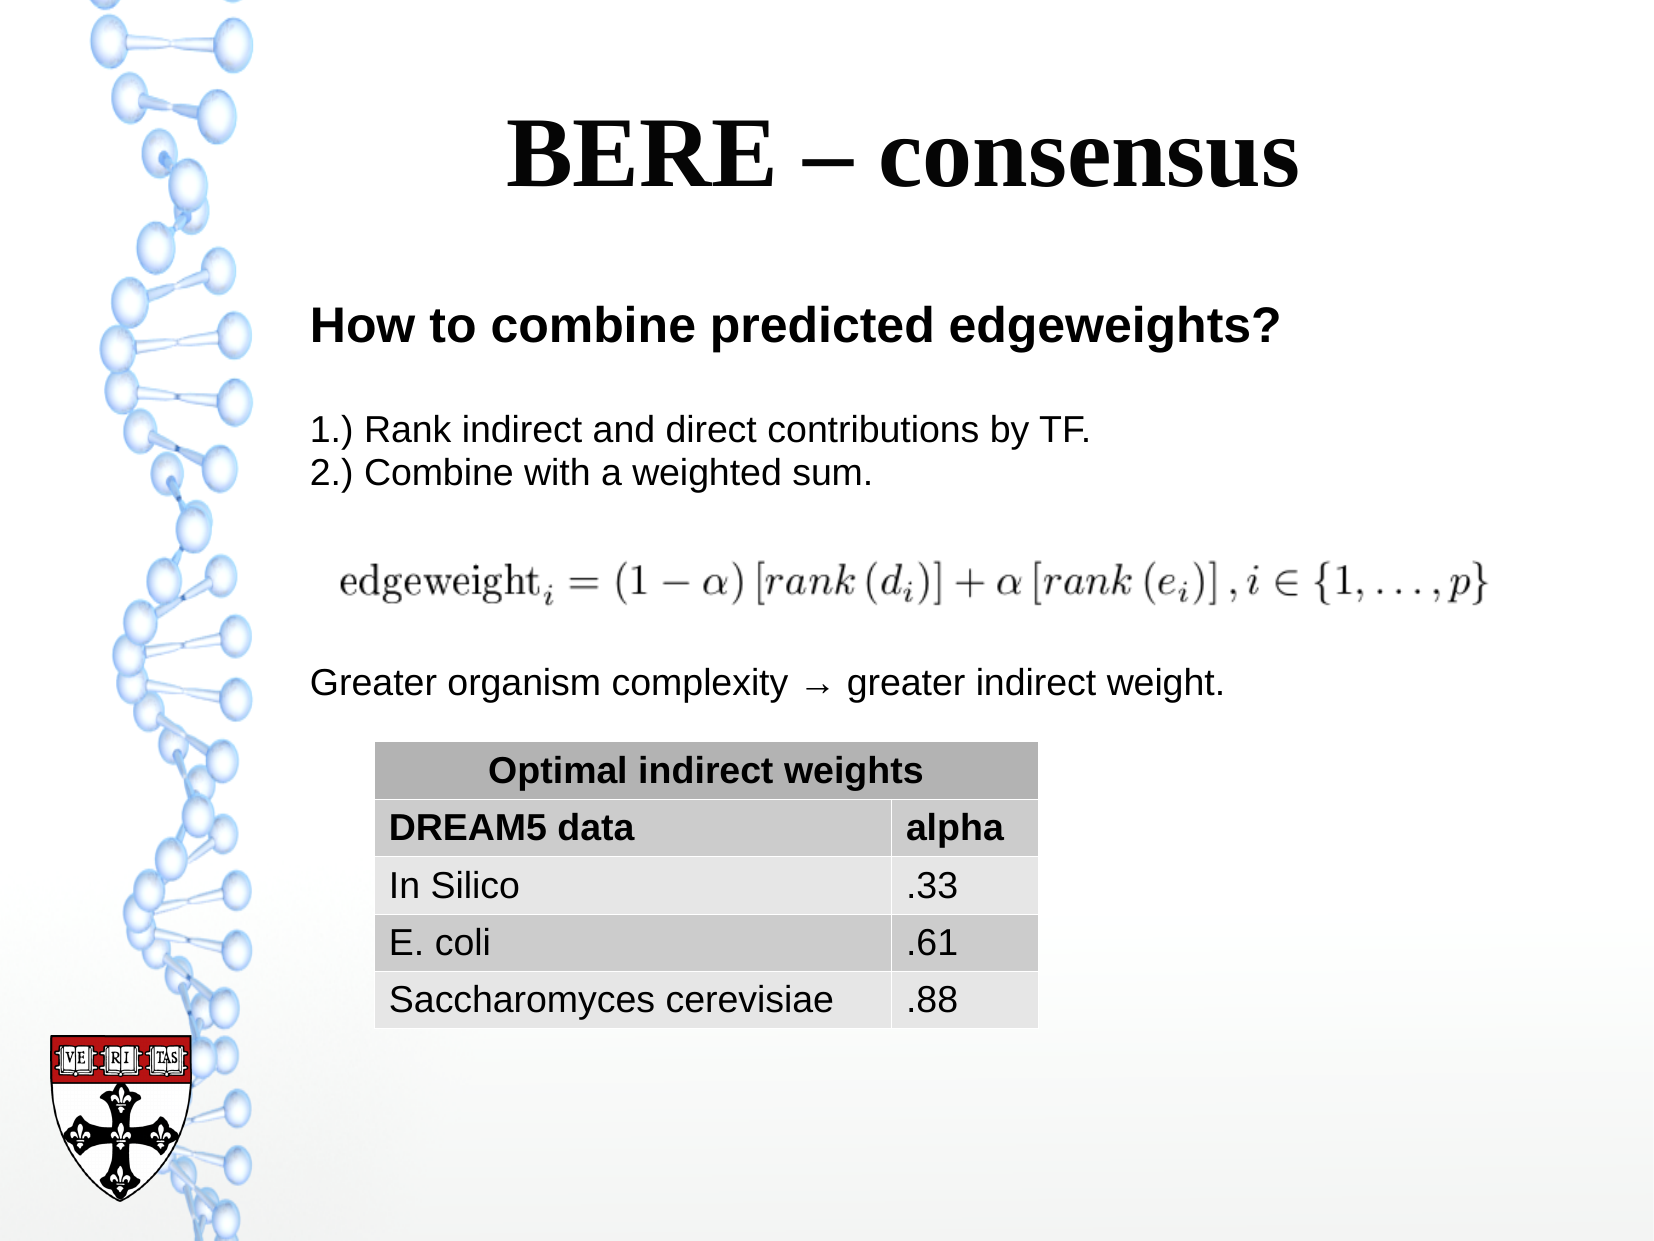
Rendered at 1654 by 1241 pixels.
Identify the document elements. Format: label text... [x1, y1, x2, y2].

table_header Optimal indirect weights [375, 742, 1038, 799]
title BERE – consensus [159, 49, 1648, 257]
table_cell Saccharomyces cerevisiae [375, 972, 891, 1028]
table_cell DREAM5 data [375, 800, 891, 856]
table_cell .33 [892, 857, 1038, 914]
table_cell In Silico [375, 857, 891, 914]
table_cell .88 [892, 972, 1038, 1028]
table_cell .61 [892, 915, 1038, 971]
table_cell E. coli [375, 915, 891, 971]
text_box How to combine predicted edgeweights? 1.) Rank indirect and direct contributions by TF. 2.) Combine with a weighted sum. Greater organism complexity → greater indirect weight. [295, 290, 1546, 838]
picture [0, 0, 1654, 1241]
table_cell alpha [892, 800, 1038, 856]
